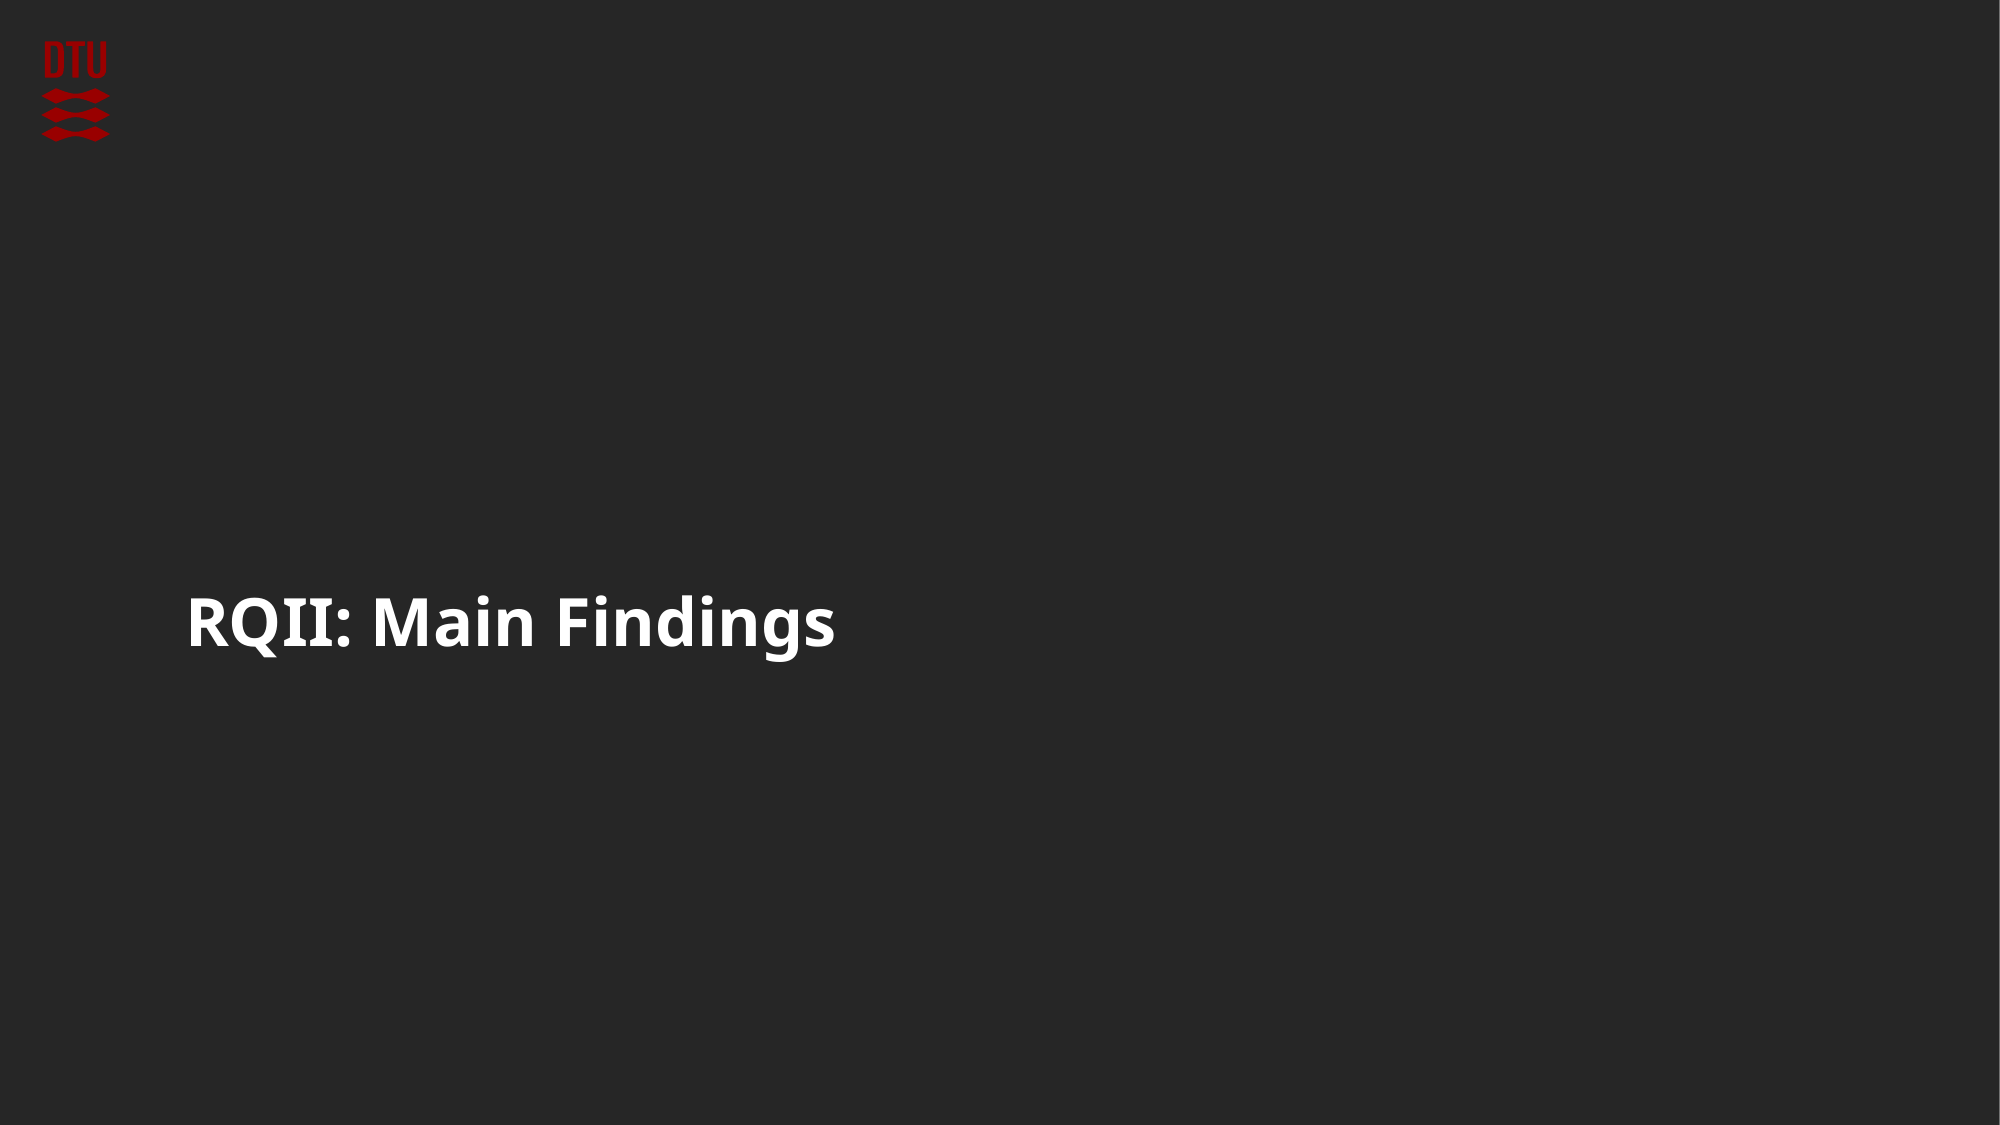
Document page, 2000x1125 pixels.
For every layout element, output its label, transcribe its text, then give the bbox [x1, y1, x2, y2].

subtitle RQII: Main Findings [185, 501, 1713, 739]
